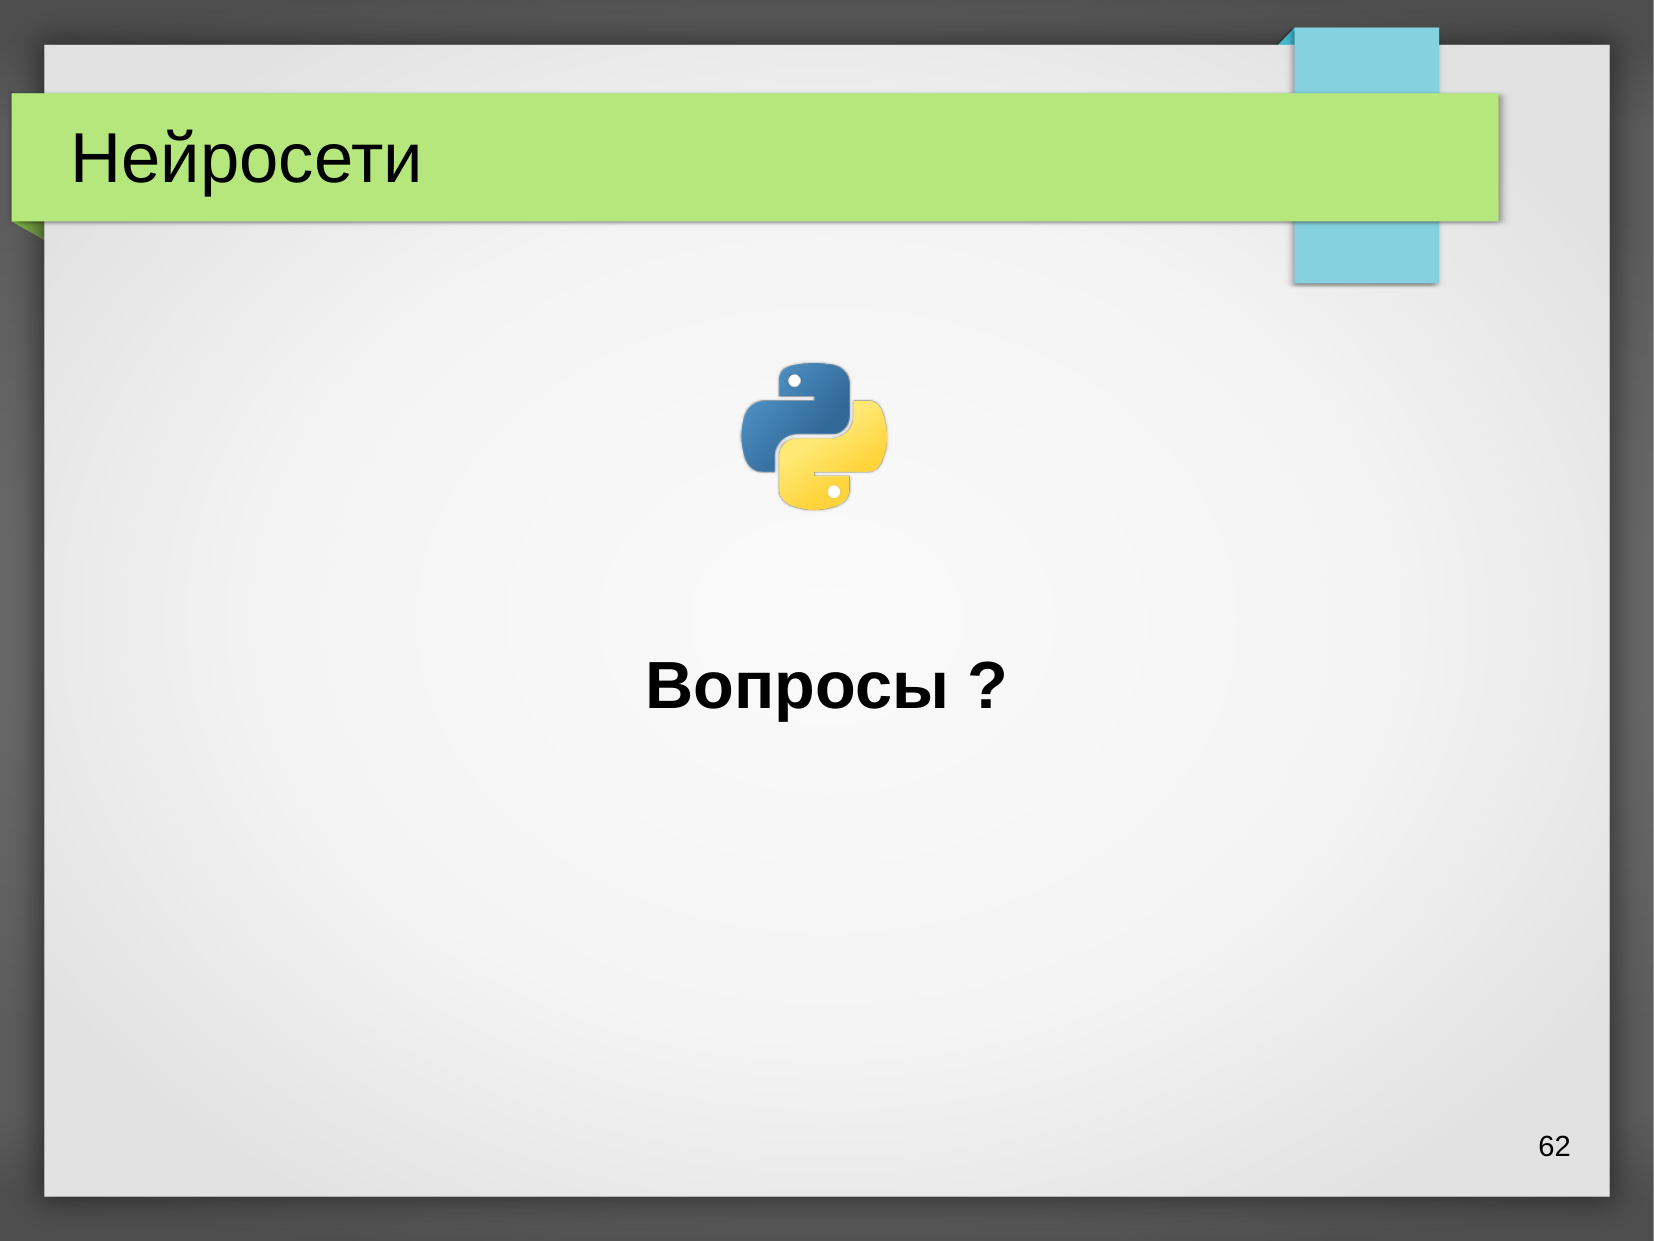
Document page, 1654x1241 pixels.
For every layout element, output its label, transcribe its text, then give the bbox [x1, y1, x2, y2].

title Нейросети [70, 118, 1205, 199]
subtitle Вопросы ? [82, 236, 1571, 1134]
picture [0, 0, 1654, 1241]
